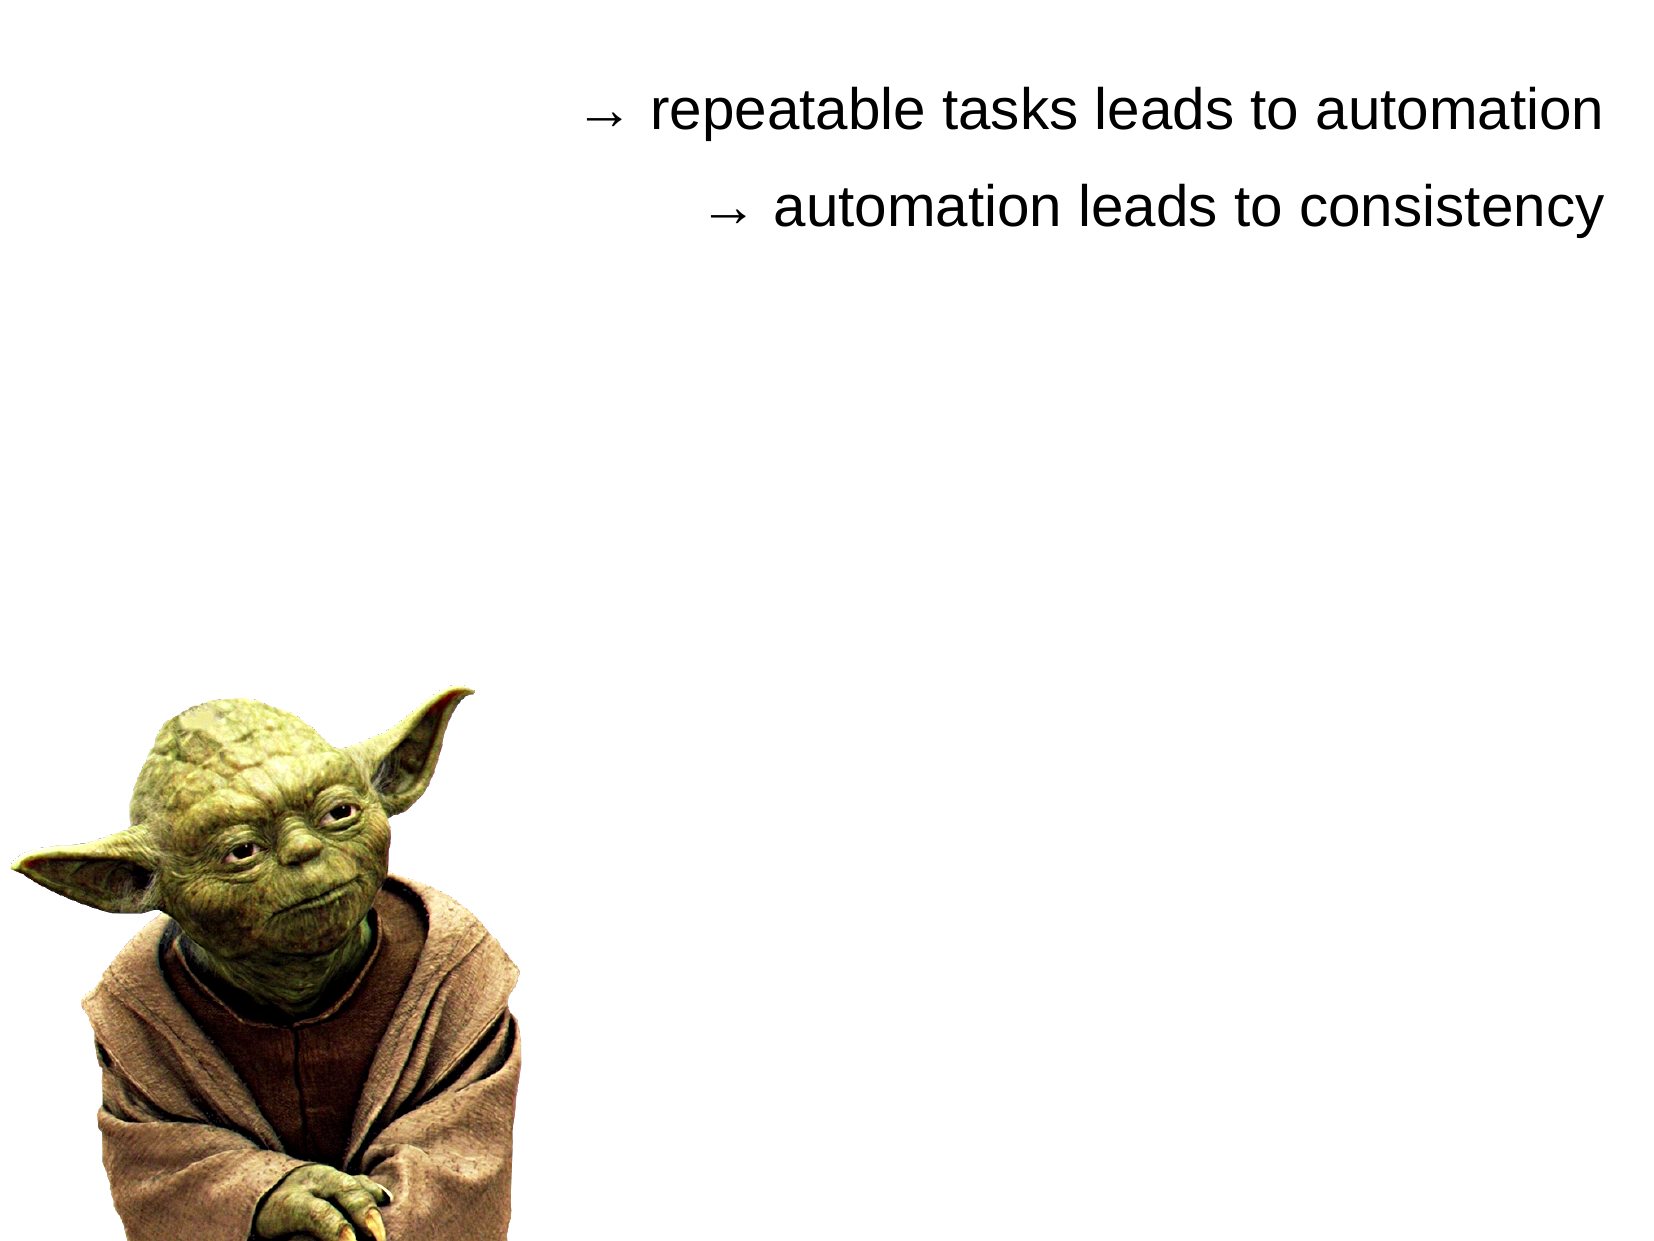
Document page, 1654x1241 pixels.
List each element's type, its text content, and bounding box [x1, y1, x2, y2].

subtitle → repeatable tasks leads to automation → automation leads to consistency [117, 0, 1606, 817]
picture [0, 616, 709, 1241]
